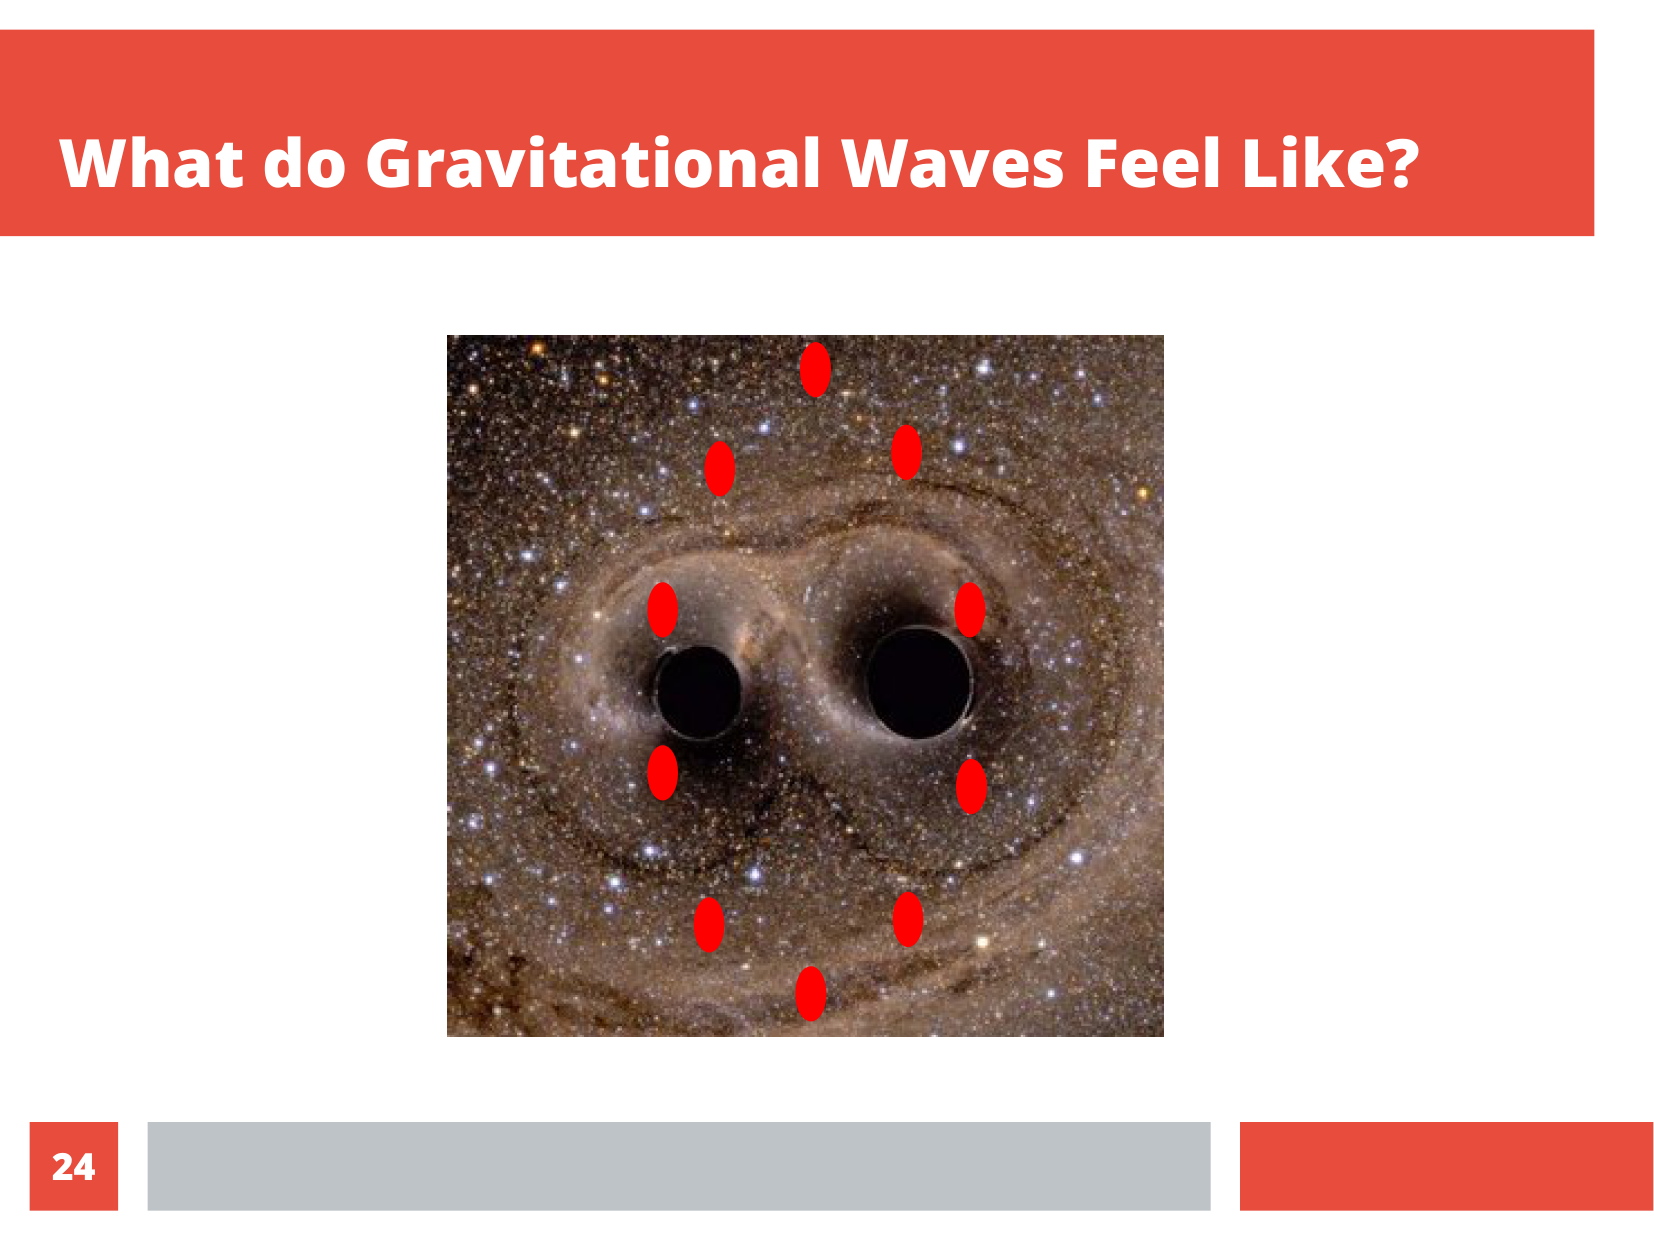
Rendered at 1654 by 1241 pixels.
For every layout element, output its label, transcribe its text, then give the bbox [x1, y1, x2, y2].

title What do Gravitational Waves Feel Like? [59, 59, 1595, 207]
picture [447, 335, 1164, 1037]
